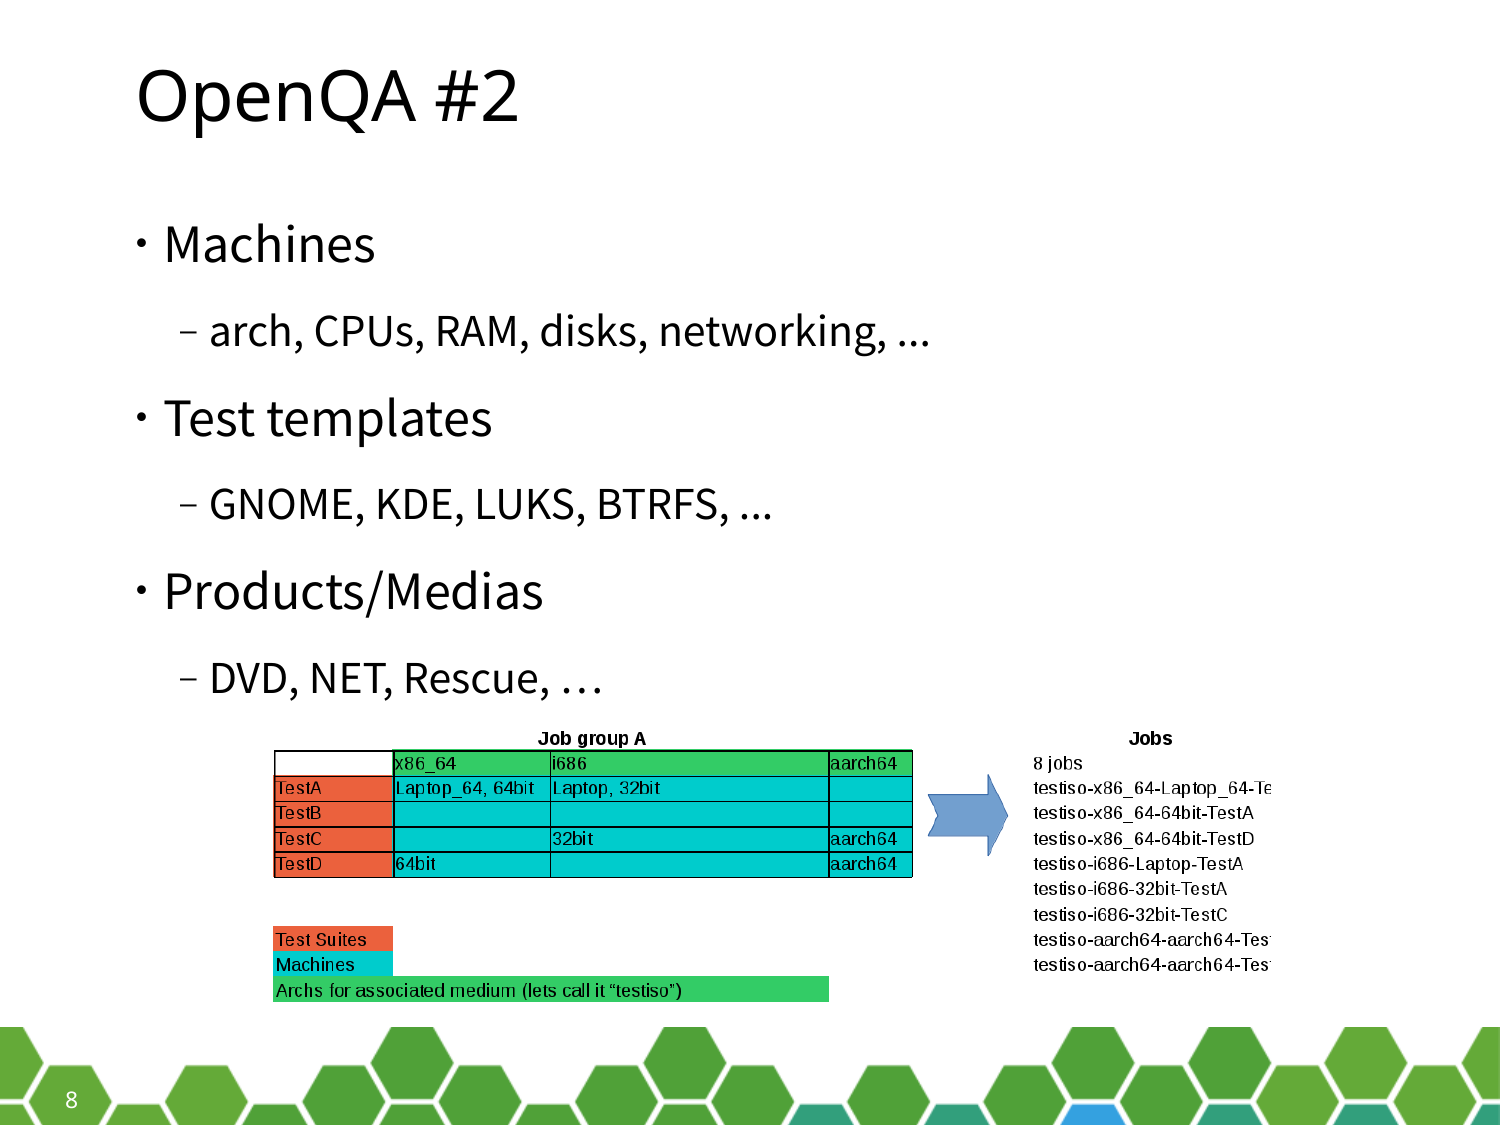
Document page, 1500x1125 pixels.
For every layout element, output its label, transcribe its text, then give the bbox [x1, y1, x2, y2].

picture [264, 721, 1276, 1012]
picture [0, 1027, 1500, 1125]
title OpenQA #2 [135, 12, 1372, 175]
list Machines arch, CPUs, RAM, disks, networking, ... Test templates GNOME, KDE, LUKS, BTRFS, ... Products/Medias DVD, NET, Rescue, … [135, 208, 1372, 862]
